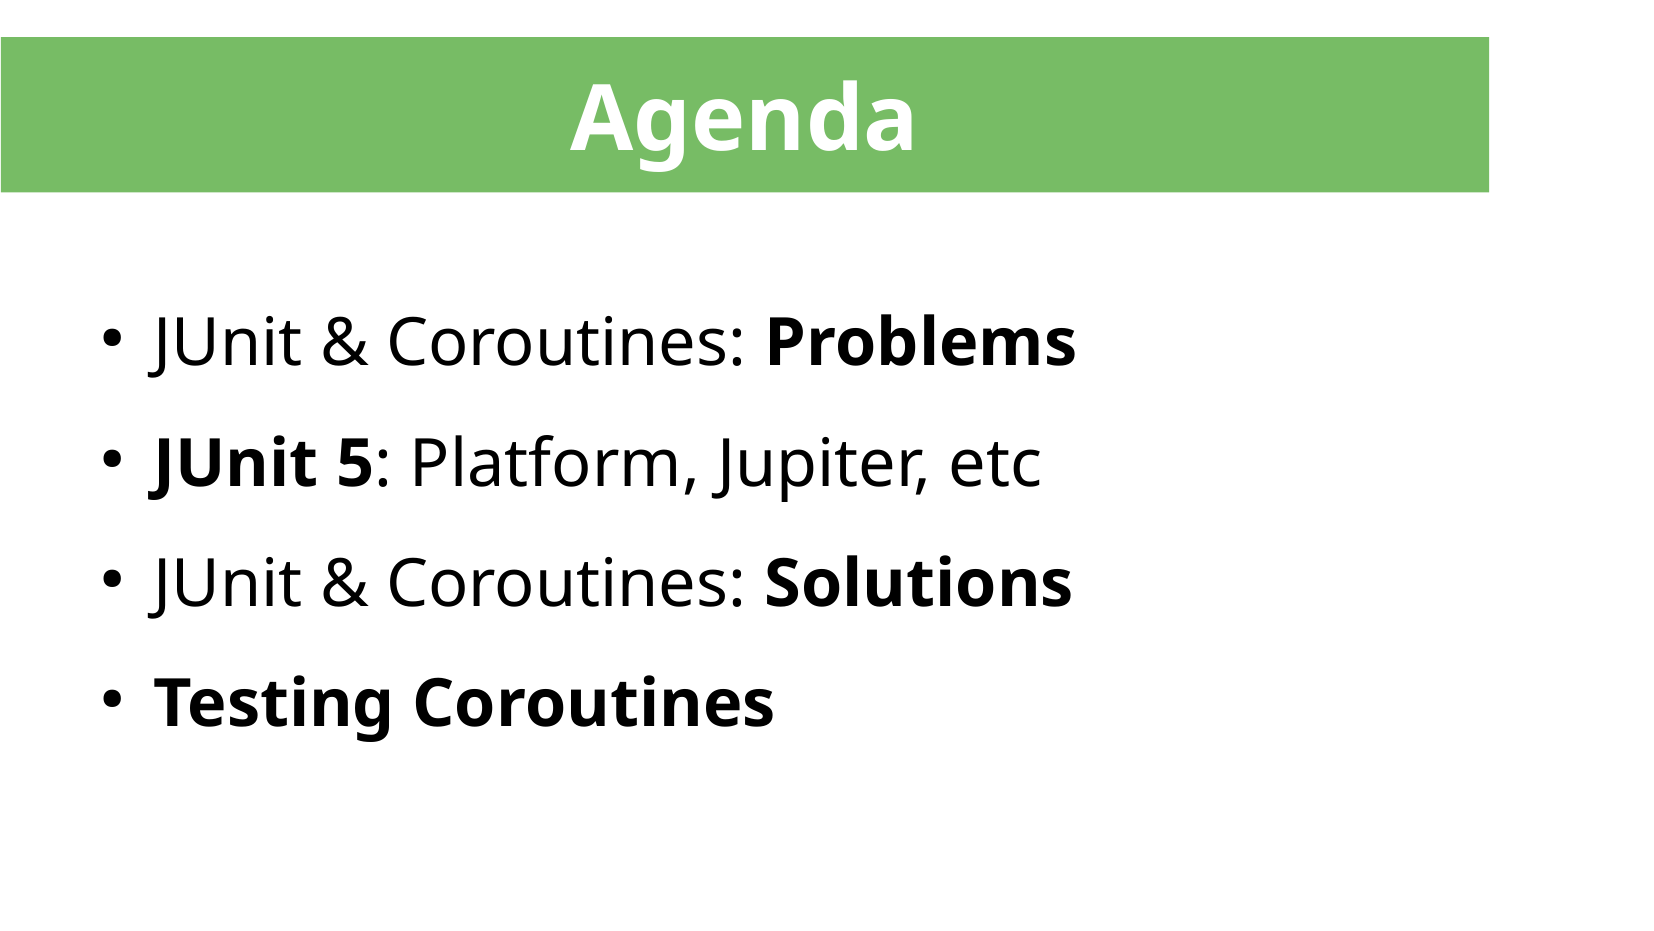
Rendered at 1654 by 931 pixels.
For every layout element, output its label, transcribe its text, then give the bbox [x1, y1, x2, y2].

list JUnit & Coroutines: Problems JUnit 5: Platform, Jupiter, etc JUnit & Coroutines: Solutions Testing Coroutines [82, 294, 1571, 834]
title Agenda [0, 37, 1490, 193]
